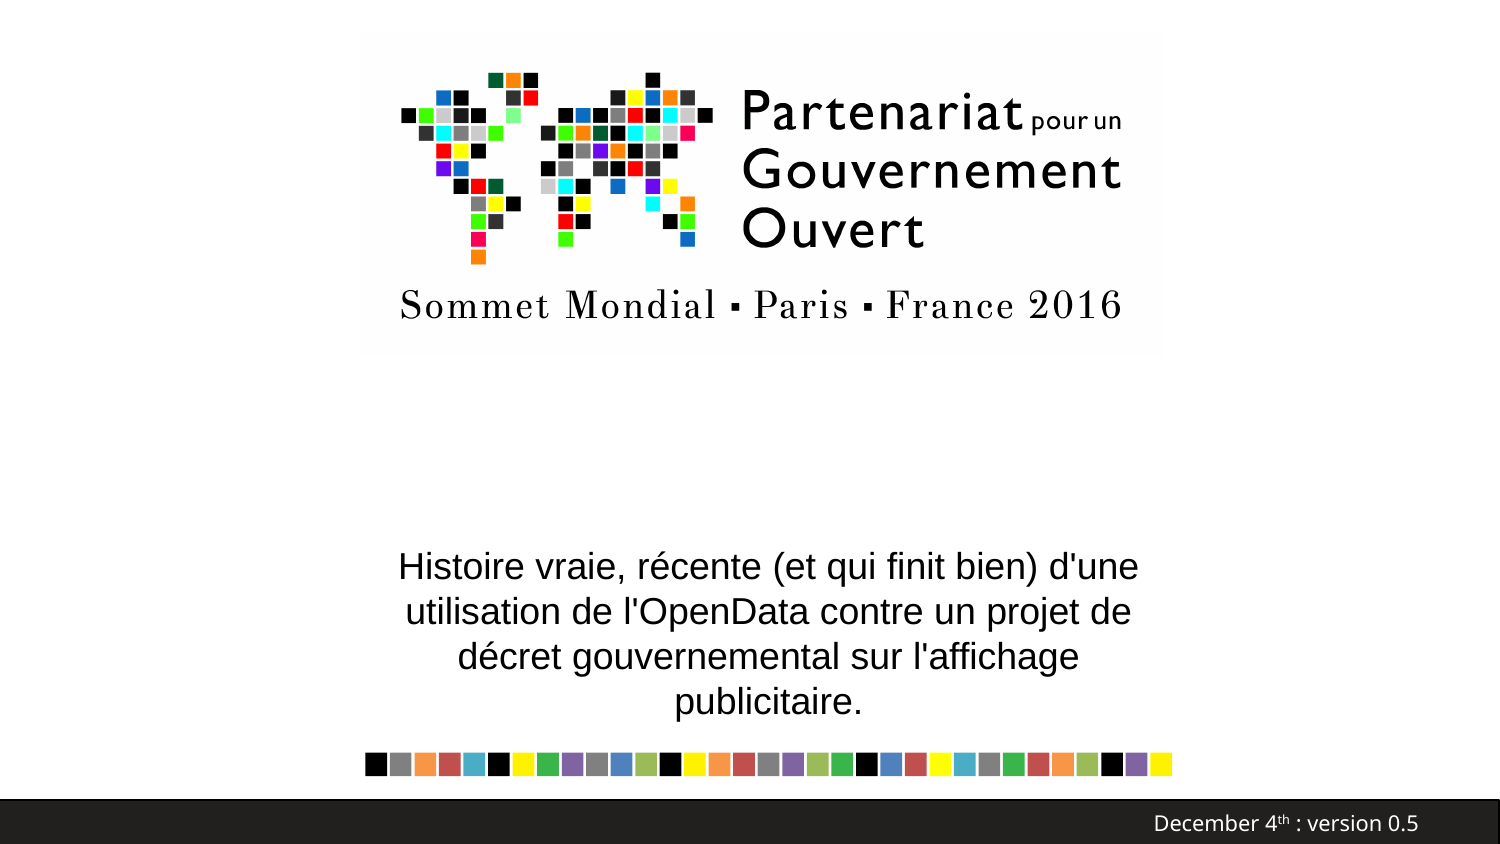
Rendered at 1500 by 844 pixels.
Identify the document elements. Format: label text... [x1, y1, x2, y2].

picture [360, 32, 1164, 357]
text_box December 4th : version 0.5 [1138, 802, 1489, 844]
text_box Histoire vraie, récente (et qui finit bien) d'une utilisation de l'OpenData contre un projet de décret gouvernemental sur l'affichage publicitaire. [365, 389, 1173, 795]
